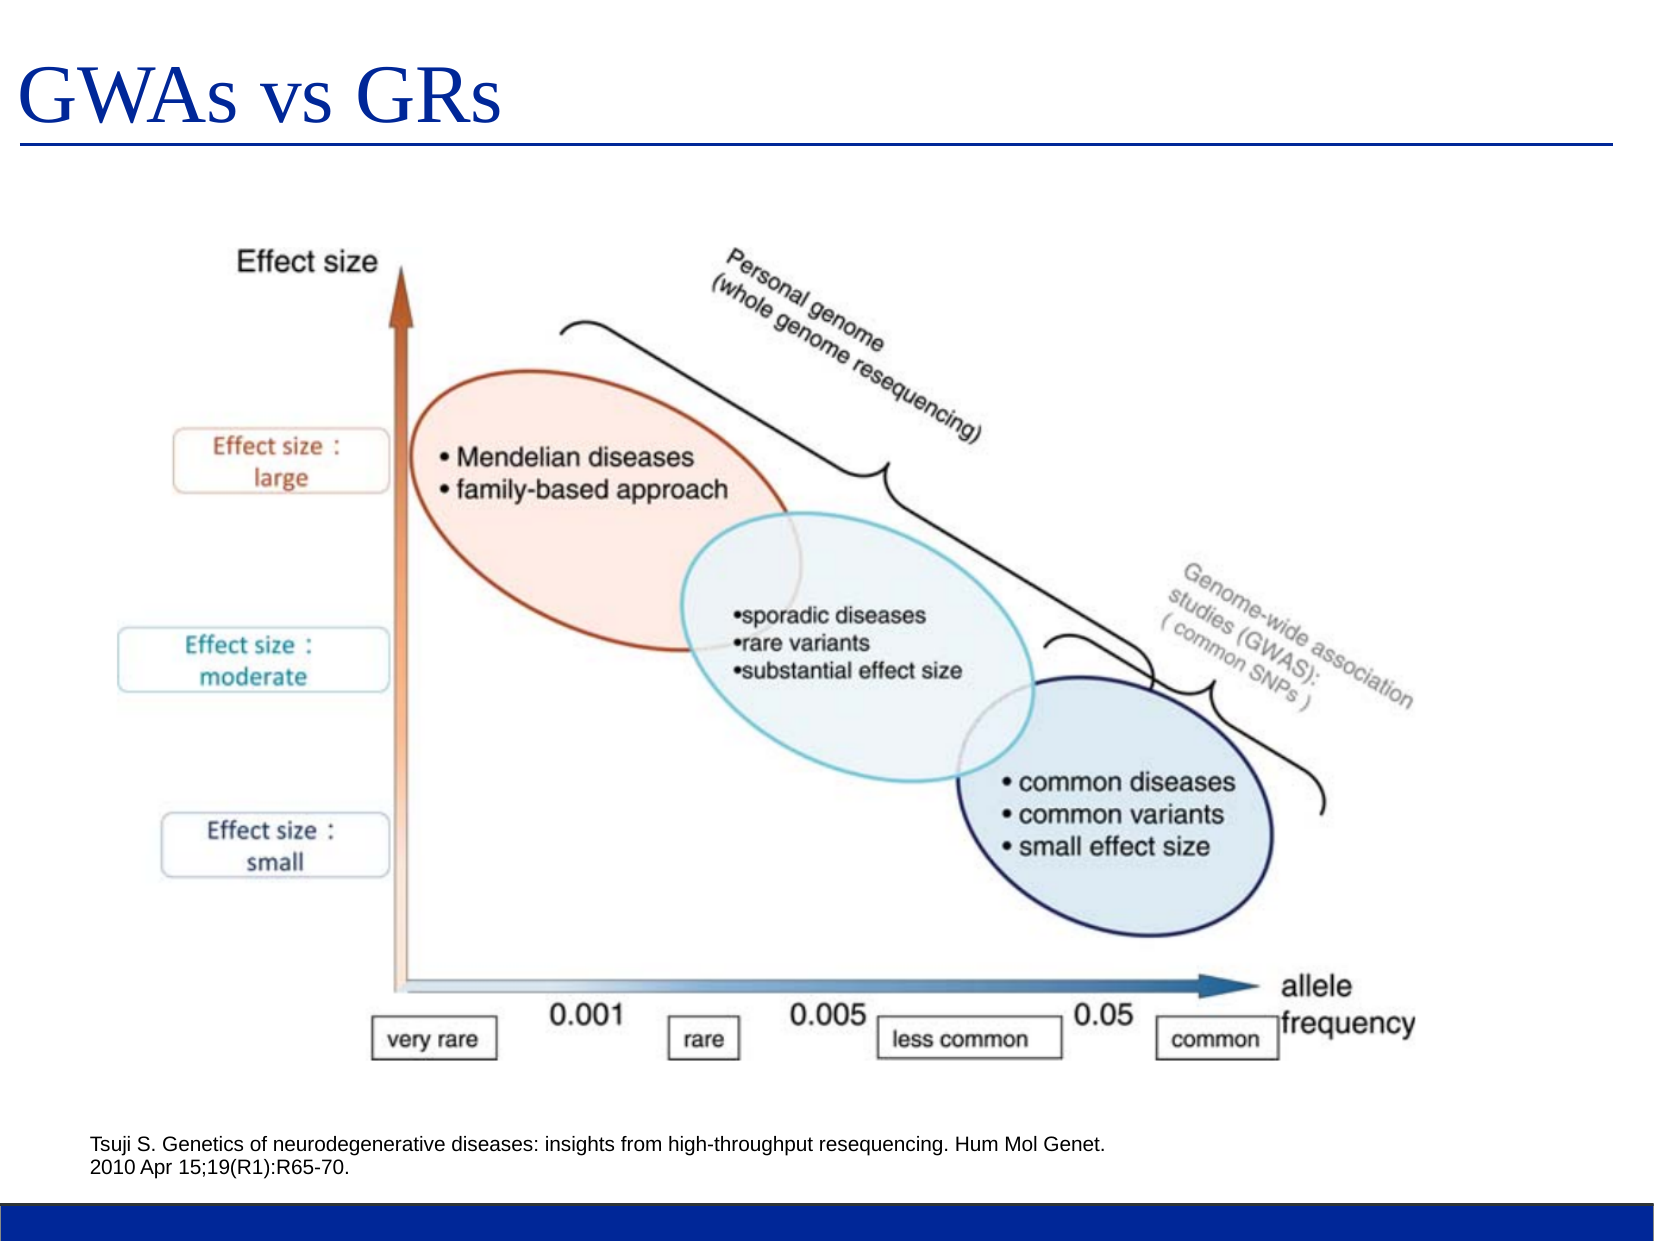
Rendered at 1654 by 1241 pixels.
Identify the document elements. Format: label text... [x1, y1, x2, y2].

text_box Tsuji S. Genetics of neurodegenerative diseases: insights from high-throughput resequencing. Hum Mol Genet. 2010 Apr 15;19(R1):R65-70. [75, 1125, 1126, 1187]
title GWAs vs GRs [17, 0, 1589, 198]
picture [104, 189, 1463, 1088]
